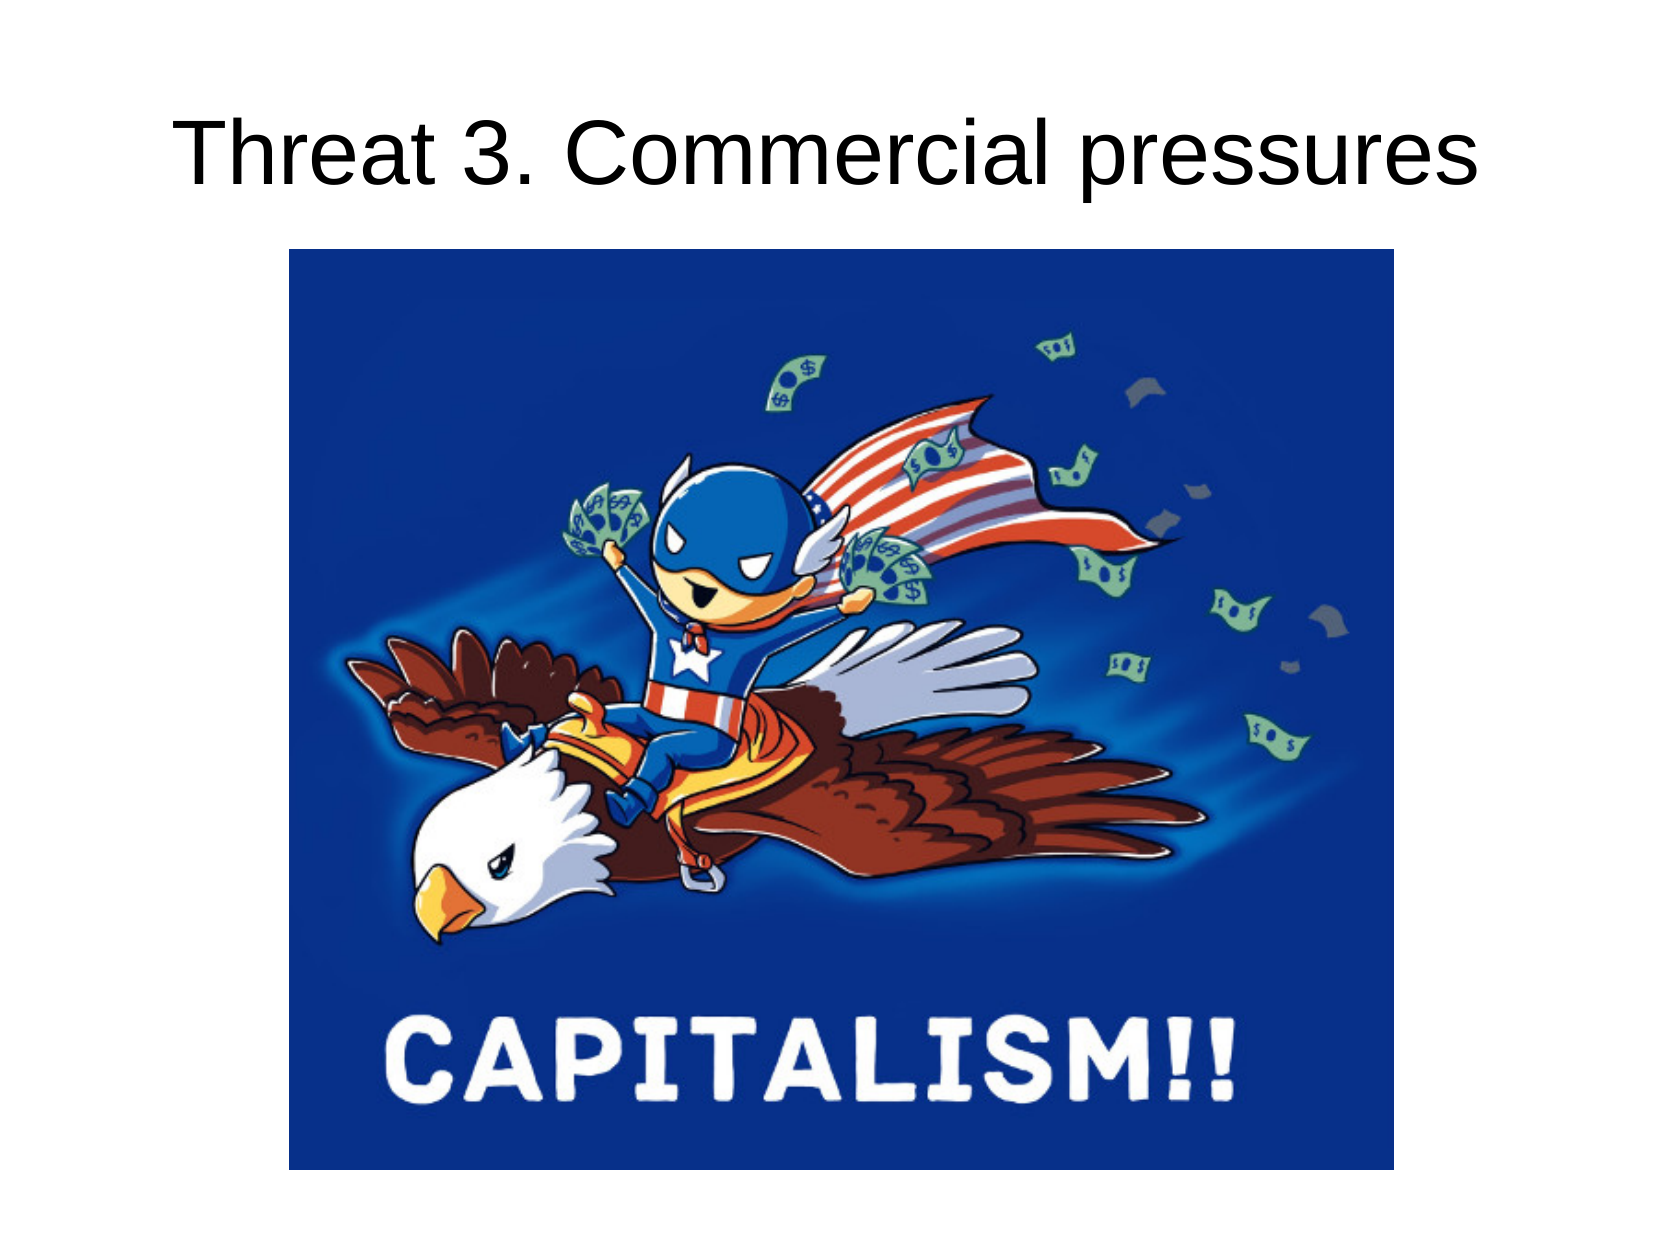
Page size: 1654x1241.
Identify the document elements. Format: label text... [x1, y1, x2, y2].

picture [289, 249, 1394, 1170]
title Threat 3. Commercial pressures [82, 49, 1571, 257]
